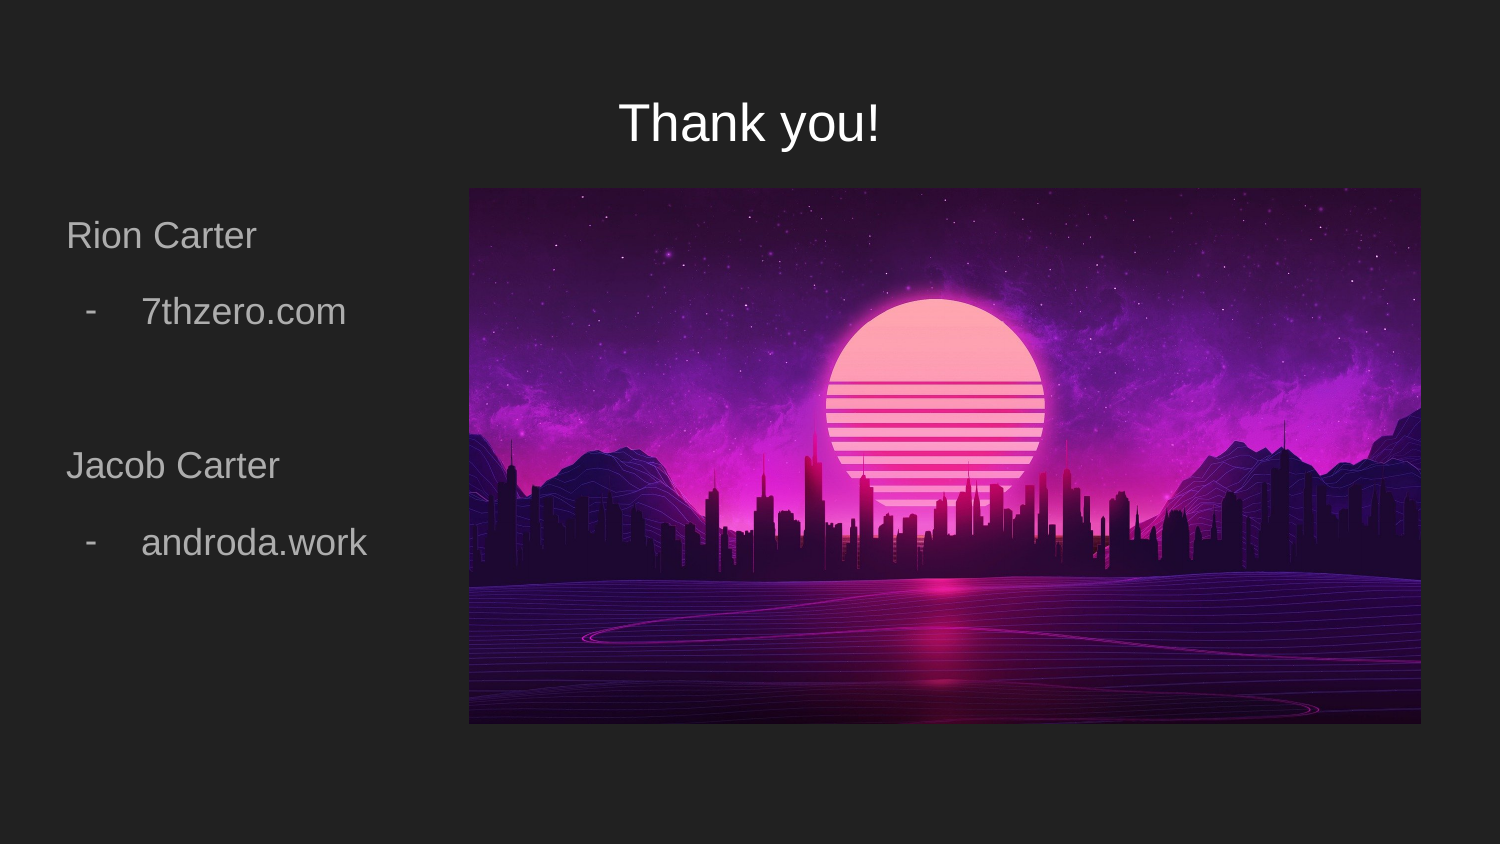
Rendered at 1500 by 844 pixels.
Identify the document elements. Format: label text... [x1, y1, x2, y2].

list Rion Carter 7thzero.com Jacob Carter androda.work [51, 189, 499, 750]
title Thank you! [51, 72, 1449, 167]
picture [469, 188, 1421, 725]
